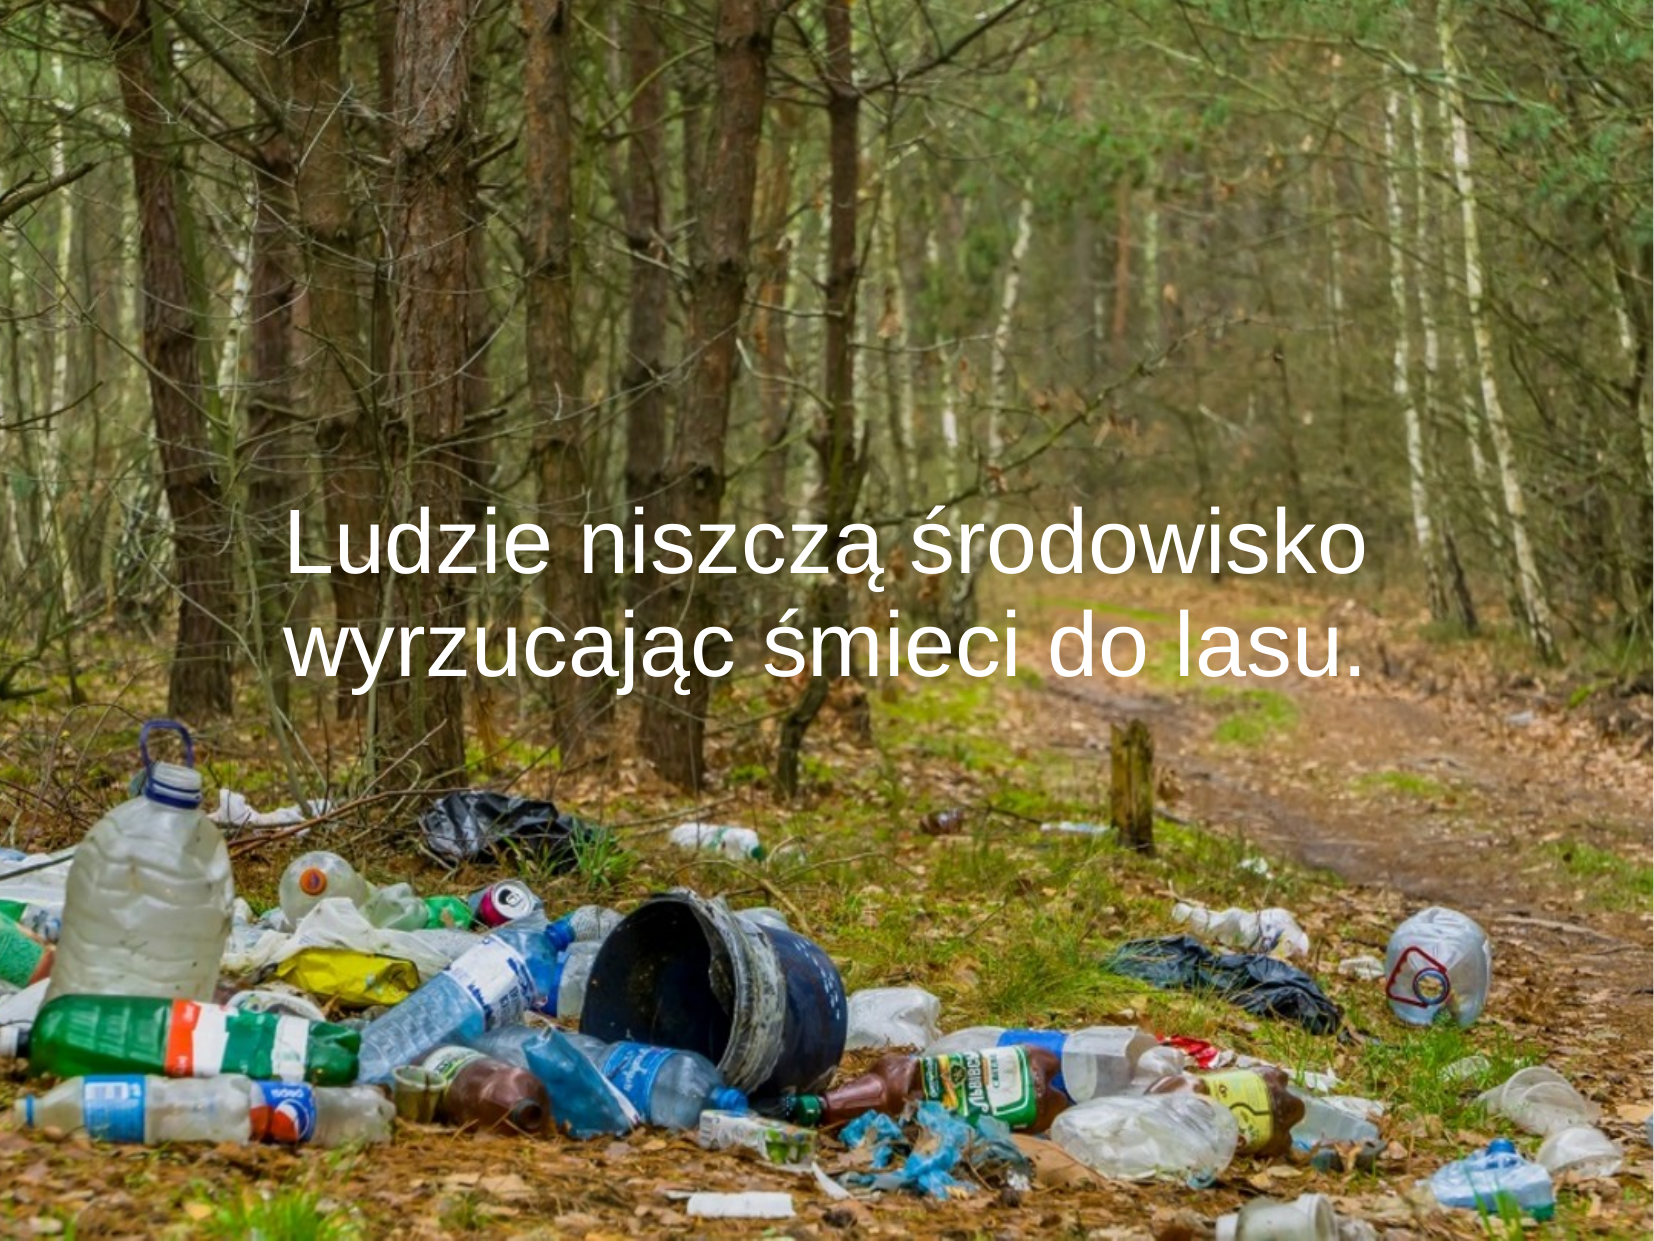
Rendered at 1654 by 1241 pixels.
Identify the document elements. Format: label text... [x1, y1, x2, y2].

picture [0, 0, 1654, 1241]
title Ludzie niszczą środowisko wyrzucając śmieci do lasu. [82, 489, 1571, 697]
